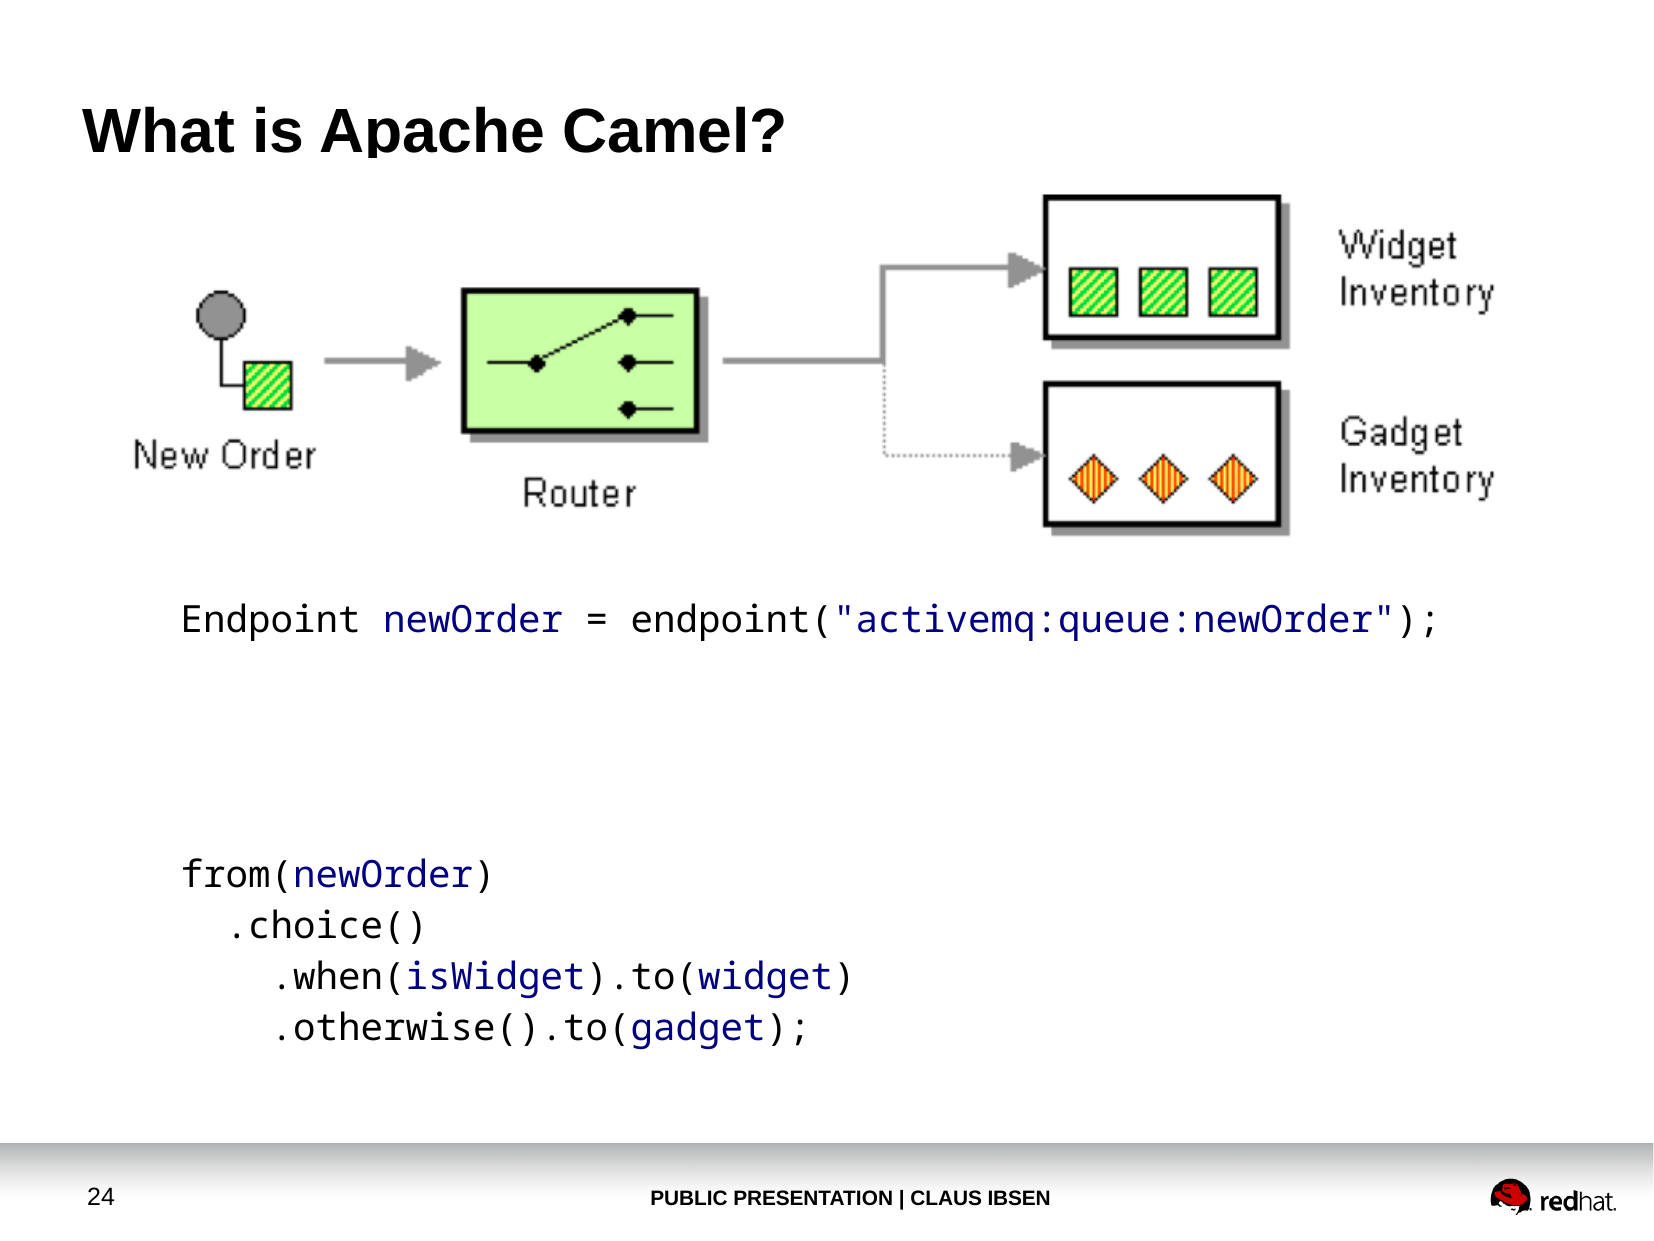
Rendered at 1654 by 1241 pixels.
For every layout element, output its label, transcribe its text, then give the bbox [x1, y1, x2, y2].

picture [75, 158, 1567, 563]
picture [0, 1143, 1654, 1241]
title What is Apache Camel? [82, 37, 1571, 226]
text_box Endpoint newOrder = endpoint("activemq:queue:newOrder"); from(newOrder) .choice() .when(isWidget).to(widget) .otherwise().to(gadget); [165, 585, 1460, 992]
